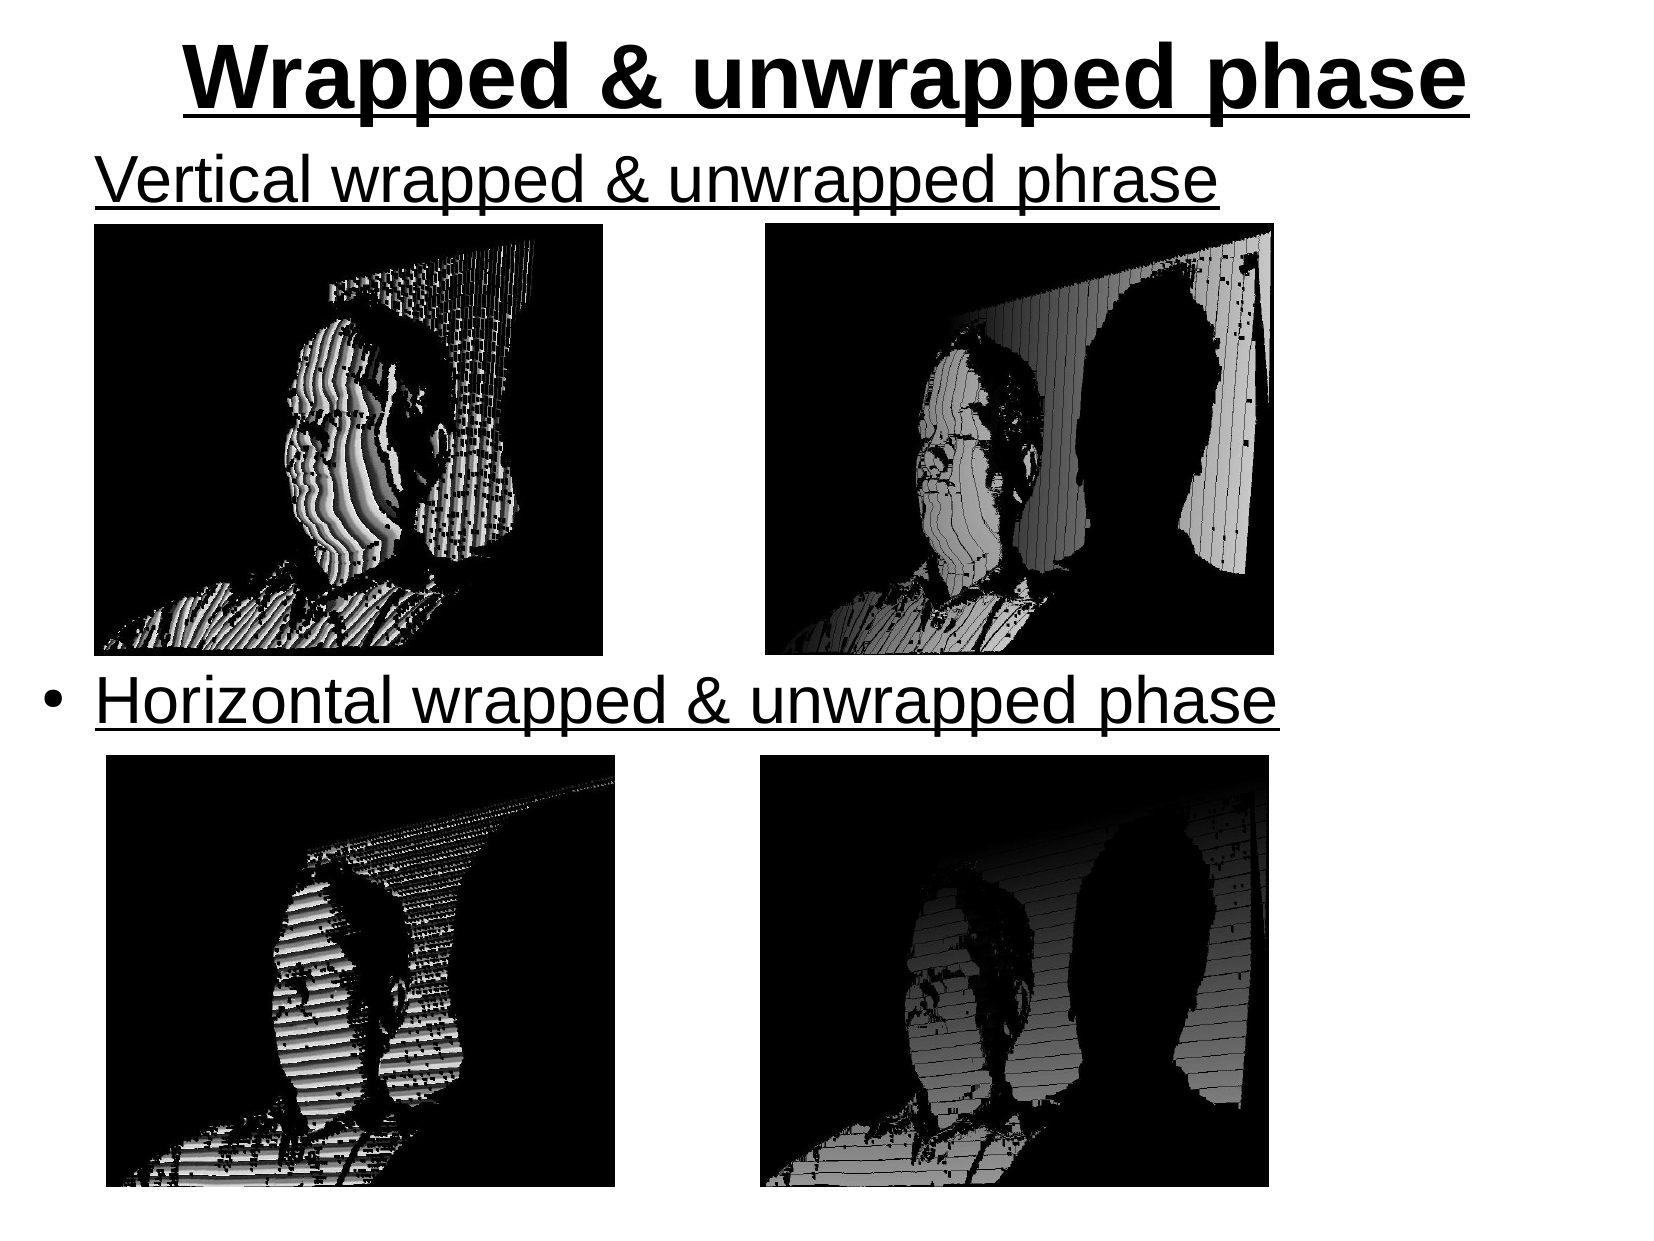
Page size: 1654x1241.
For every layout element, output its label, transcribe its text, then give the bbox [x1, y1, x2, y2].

list Vertical wrapped & unwrapped phrase Horizontal wrapped & unwrapped phase [23, 141, 1654, 1241]
title Wrapped & unwrapped phase [82, 11, 1571, 141]
picture [106, 755, 615, 1187]
picture [94, 224, 603, 656]
picture [760, 755, 1269, 1187]
picture [765, 223, 1274, 655]
